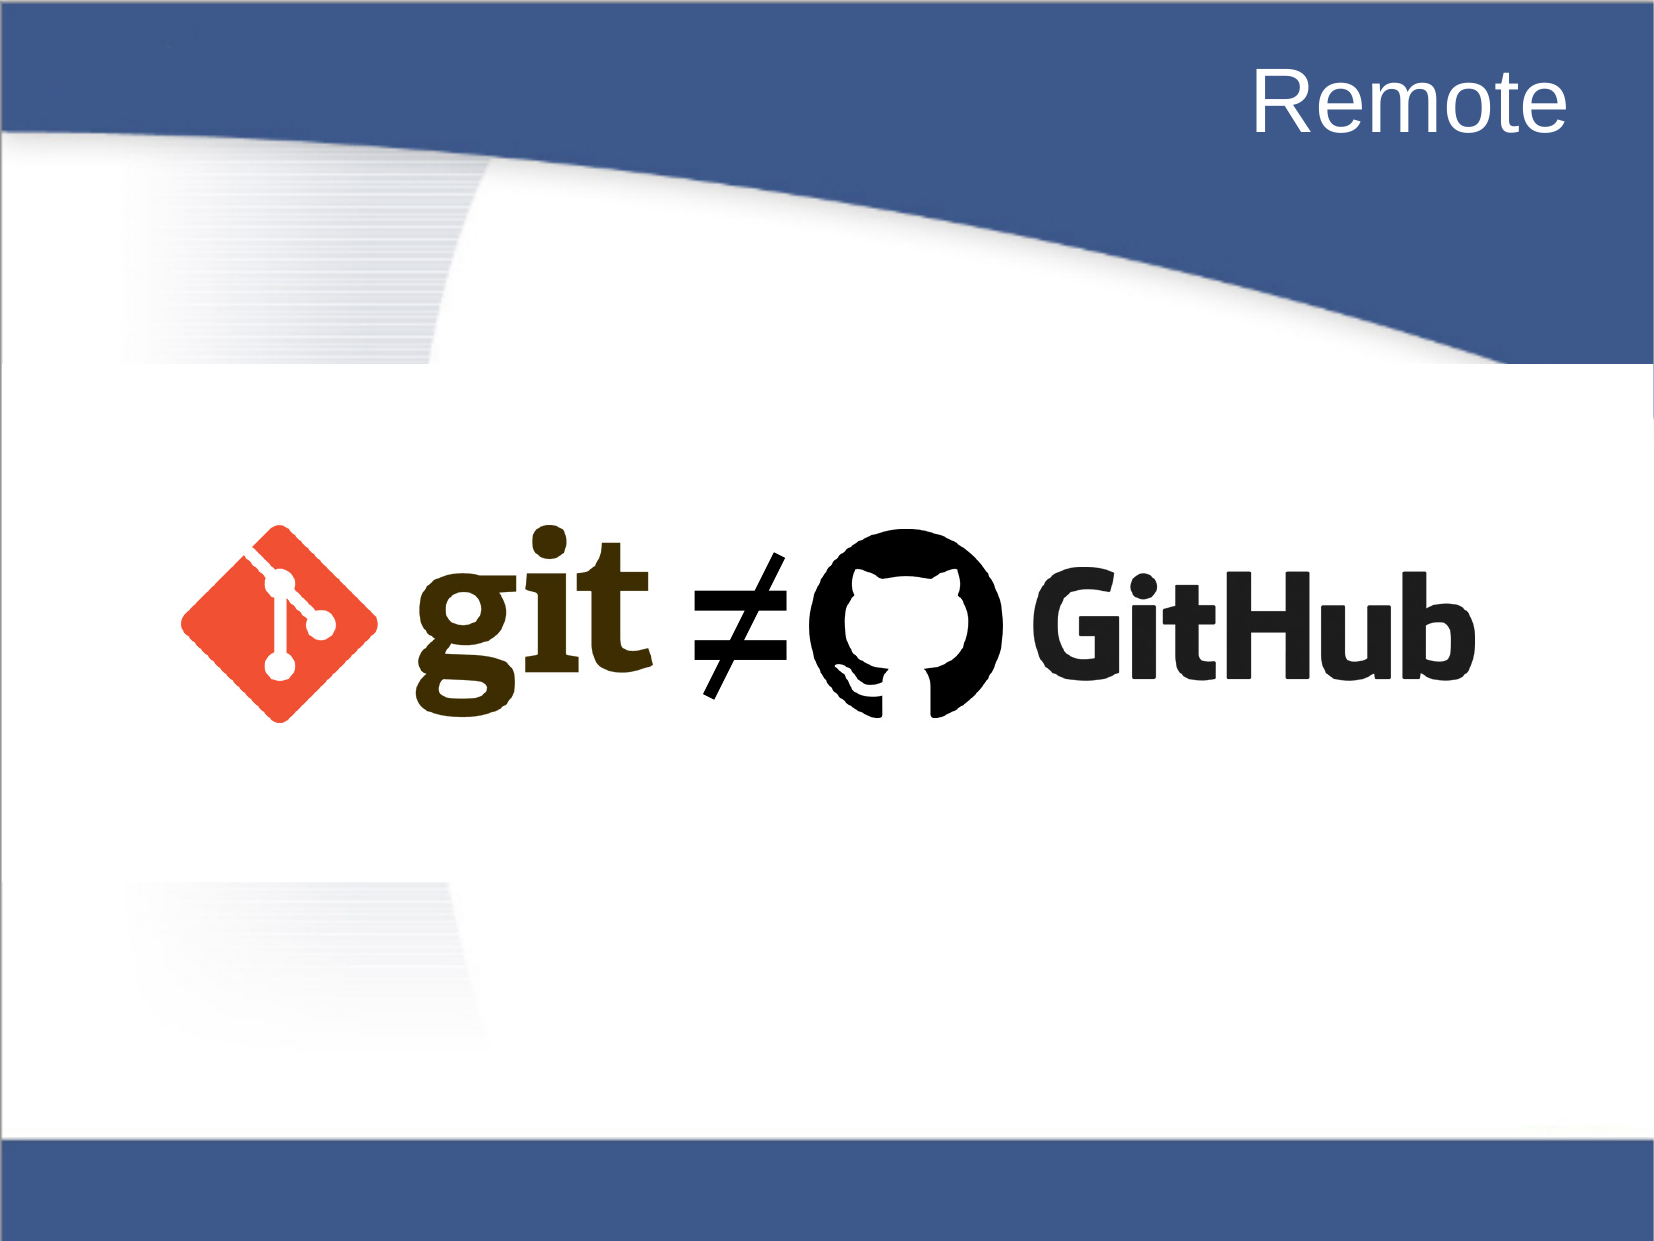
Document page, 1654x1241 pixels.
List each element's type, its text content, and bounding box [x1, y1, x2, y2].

picture [0, 0, 1654, 1241]
text_box = [673, 512, 1004, 733]
title Remote [82, 49, 1571, 257]
